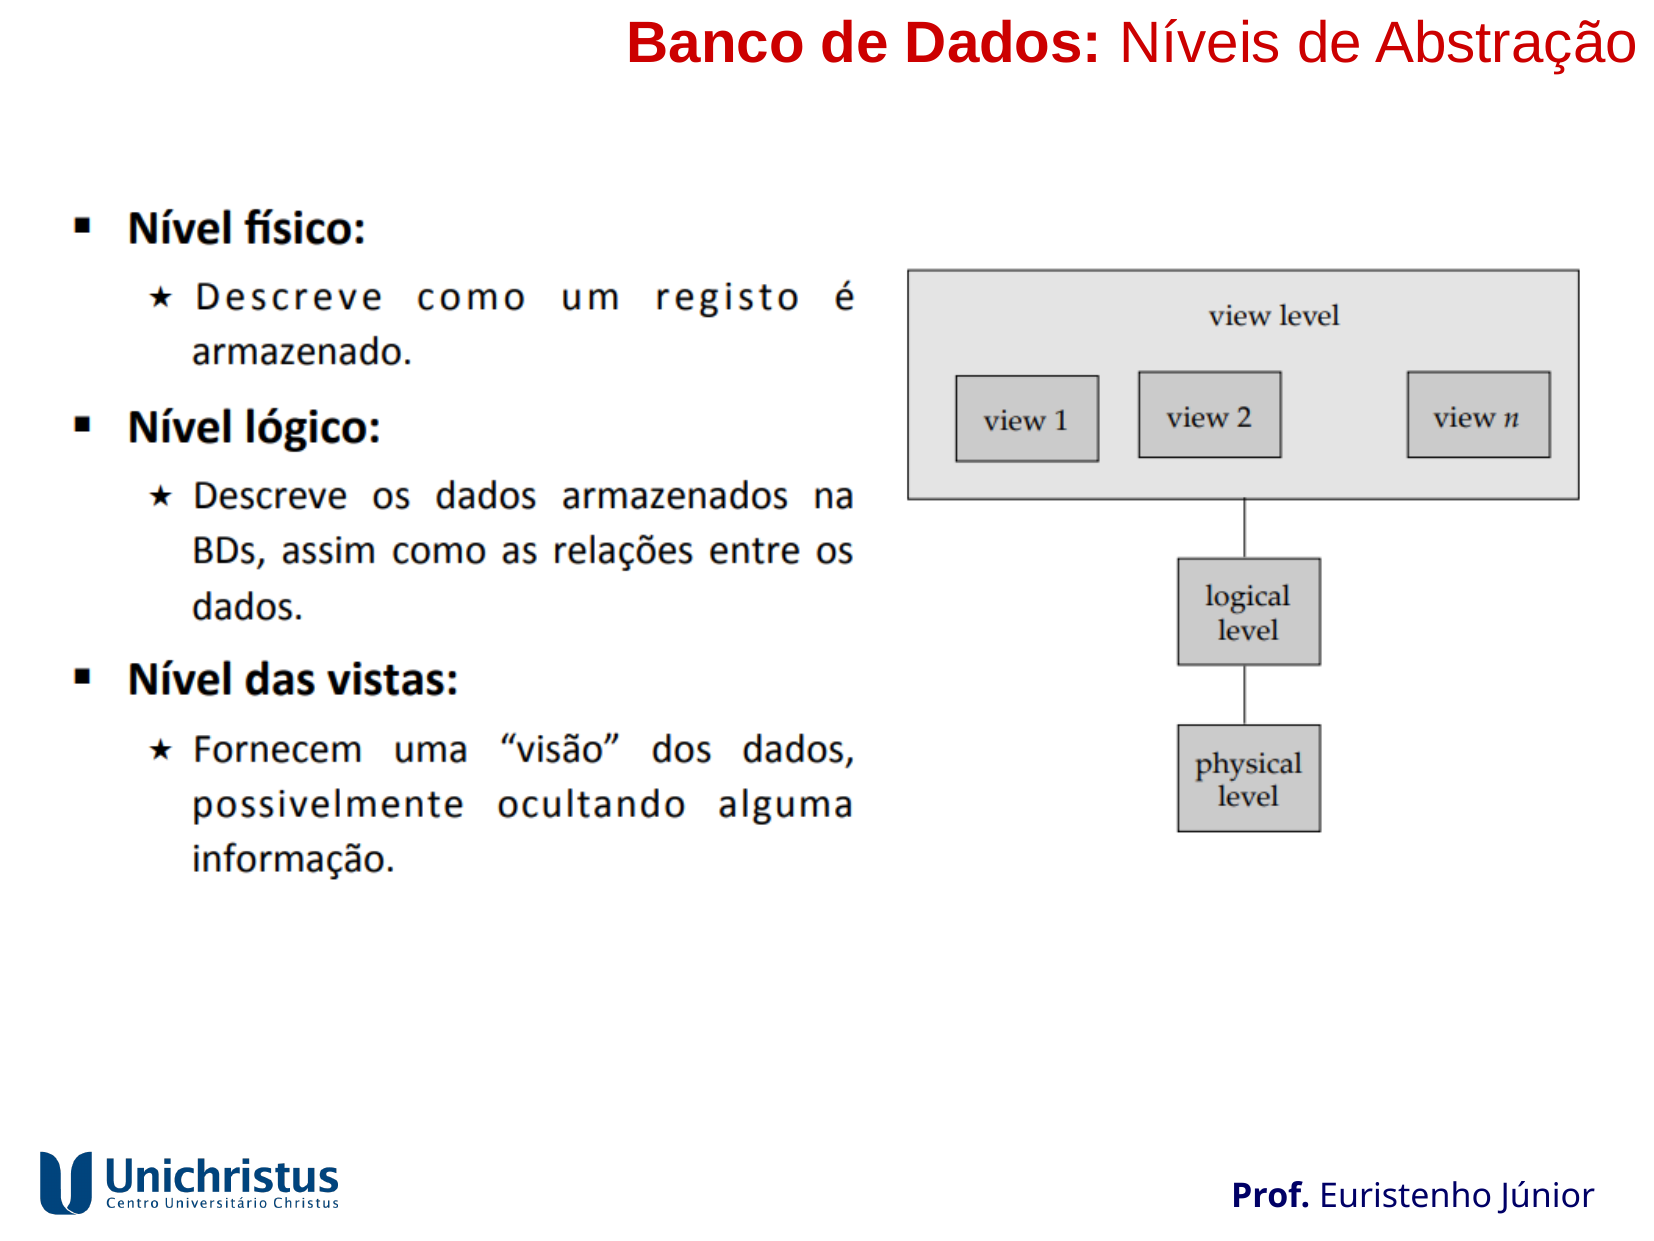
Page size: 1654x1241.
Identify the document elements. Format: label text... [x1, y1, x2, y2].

picture [35, 1148, 343, 1217]
text_box Banco de Dados: Níveis de Abstração [612, 2, 1654, 83]
picture [60, 200, 1619, 900]
text_box Prof. Euristenho Júnior [1216, 1163, 1654, 1224]
